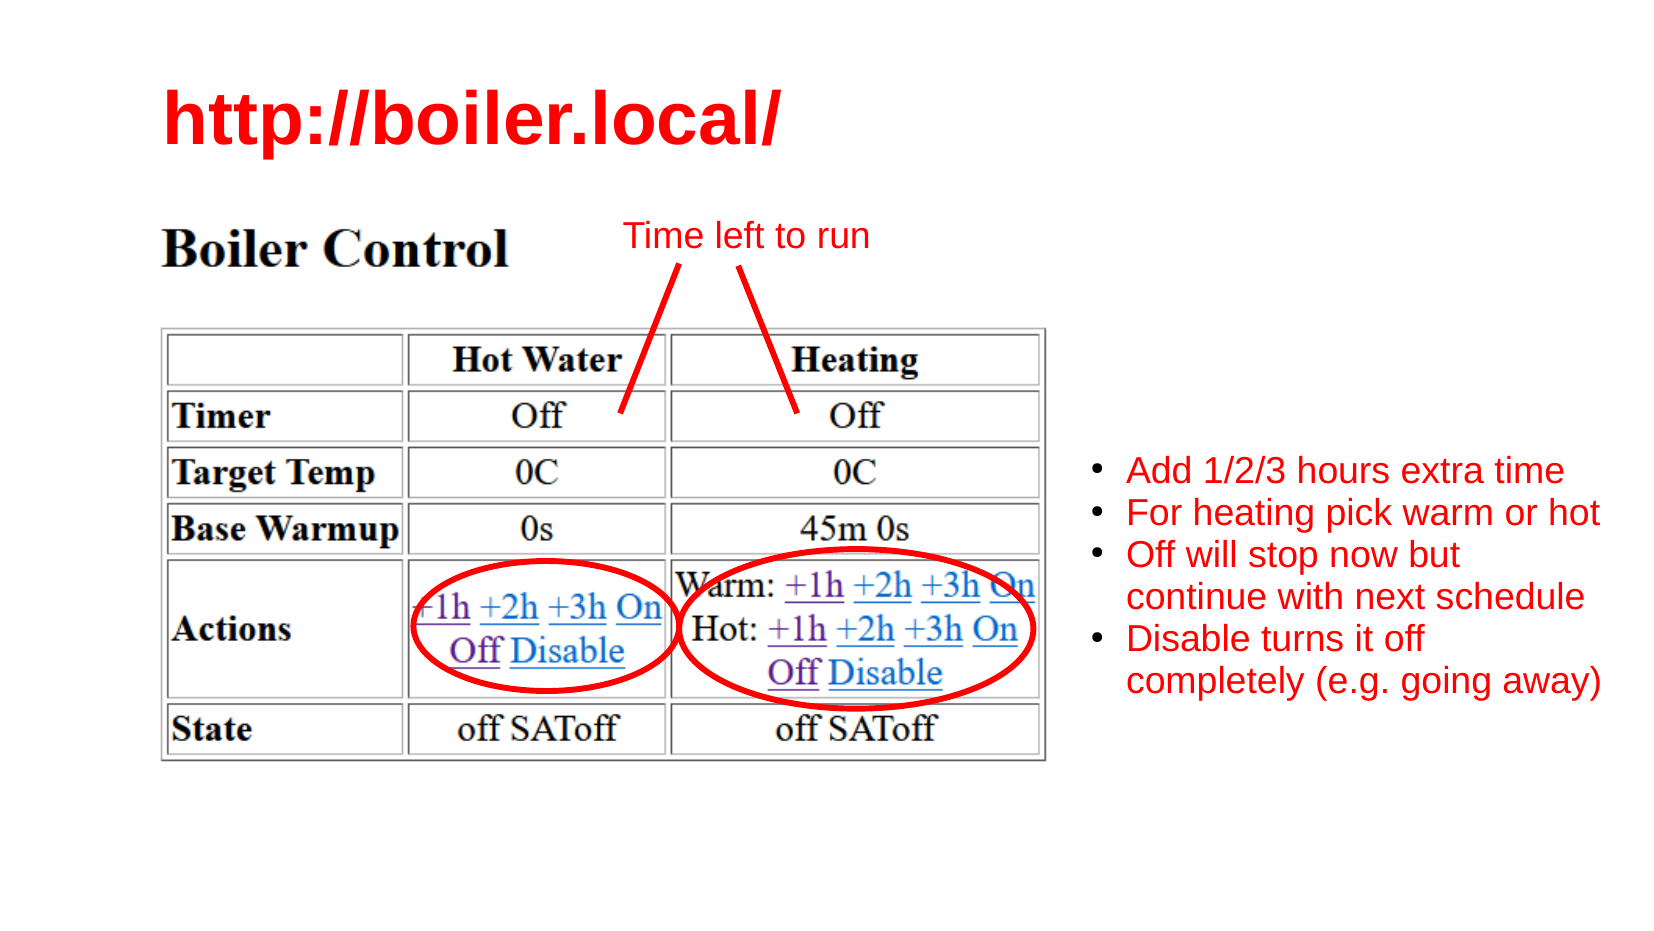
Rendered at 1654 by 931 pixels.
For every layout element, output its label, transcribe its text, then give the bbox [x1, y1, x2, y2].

text_box http://boiler.local/ [147, 69, 1388, 253]
text_box Add 1/2/3 hours extra time For heating pick warm or hot Off will stop now but continue with next schedule Disable turns it off completely (e.g. going away) [1075, 441, 1625, 709]
picture [147, 253, 1076, 788]
text_box Time left to run [607, 206, 886, 264]
